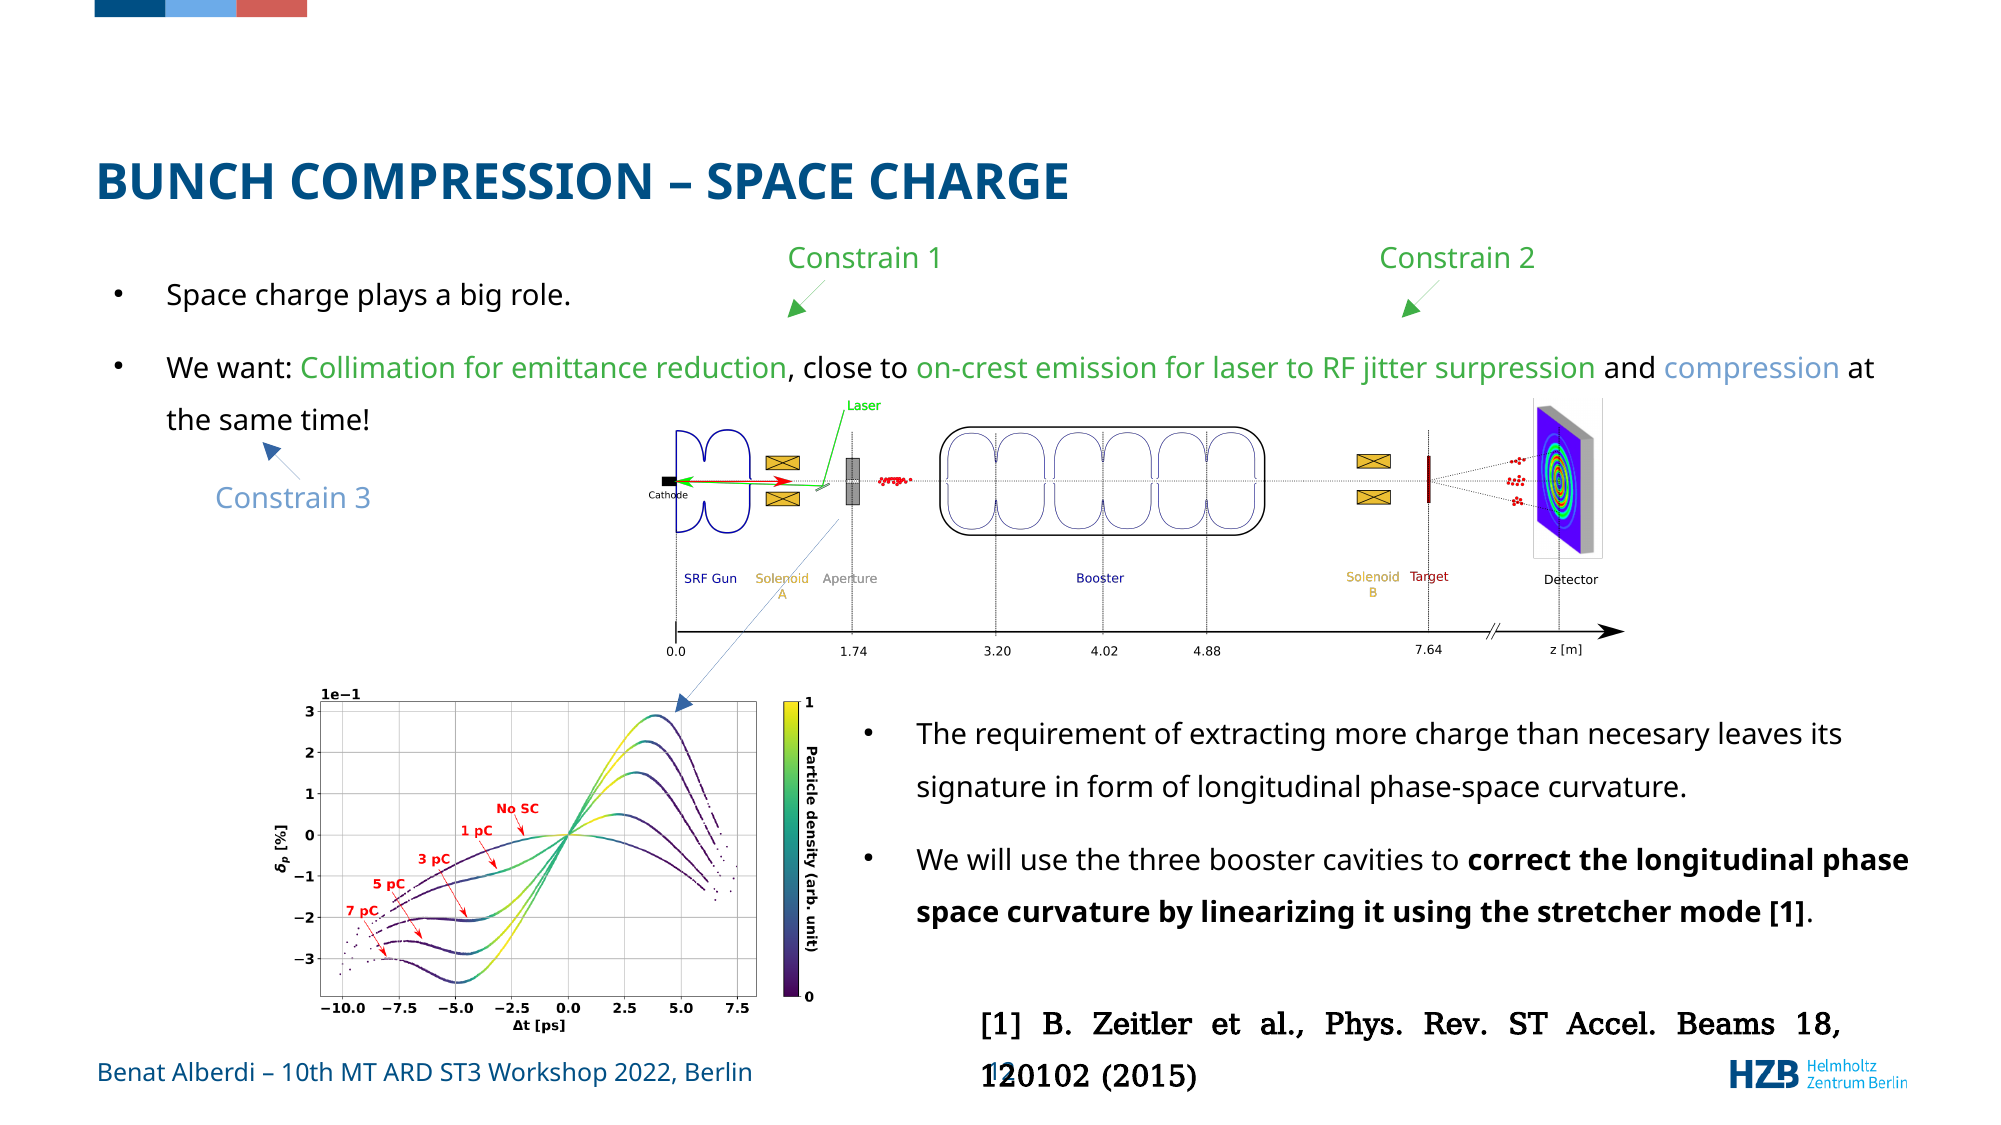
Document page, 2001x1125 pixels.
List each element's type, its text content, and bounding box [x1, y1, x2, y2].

picture [724, 609, 1625, 656]
title Bunch compression – Space charge [95, 137, 1463, 211]
picture [258, 674, 880, 1048]
list Constrain 1 [787, 221, 976, 259]
picture [649, 609, 761, 656]
list Space charge plays a big role. We want: Collimation for emittance reduction, close to on-crest emission for laser to RF jitter surpression and compression at the same time! [95, 259, 1913, 609]
list [1] B. Zeitler et al., Phys. Rev. ST Accel. Beams 18, 120102 (2015) [979, 987, 1842, 1063]
list Constrain 2 [1379, 222, 1567, 259]
list The requirement of extracting more charge than necesary leaves its signature in form of longitudinal phase-space curvature. We will use the three booster cavities to correct the longitudinal phase space curvature by linearizing it using the stretcher mode [1]. [845, 698, 1913, 1048]
